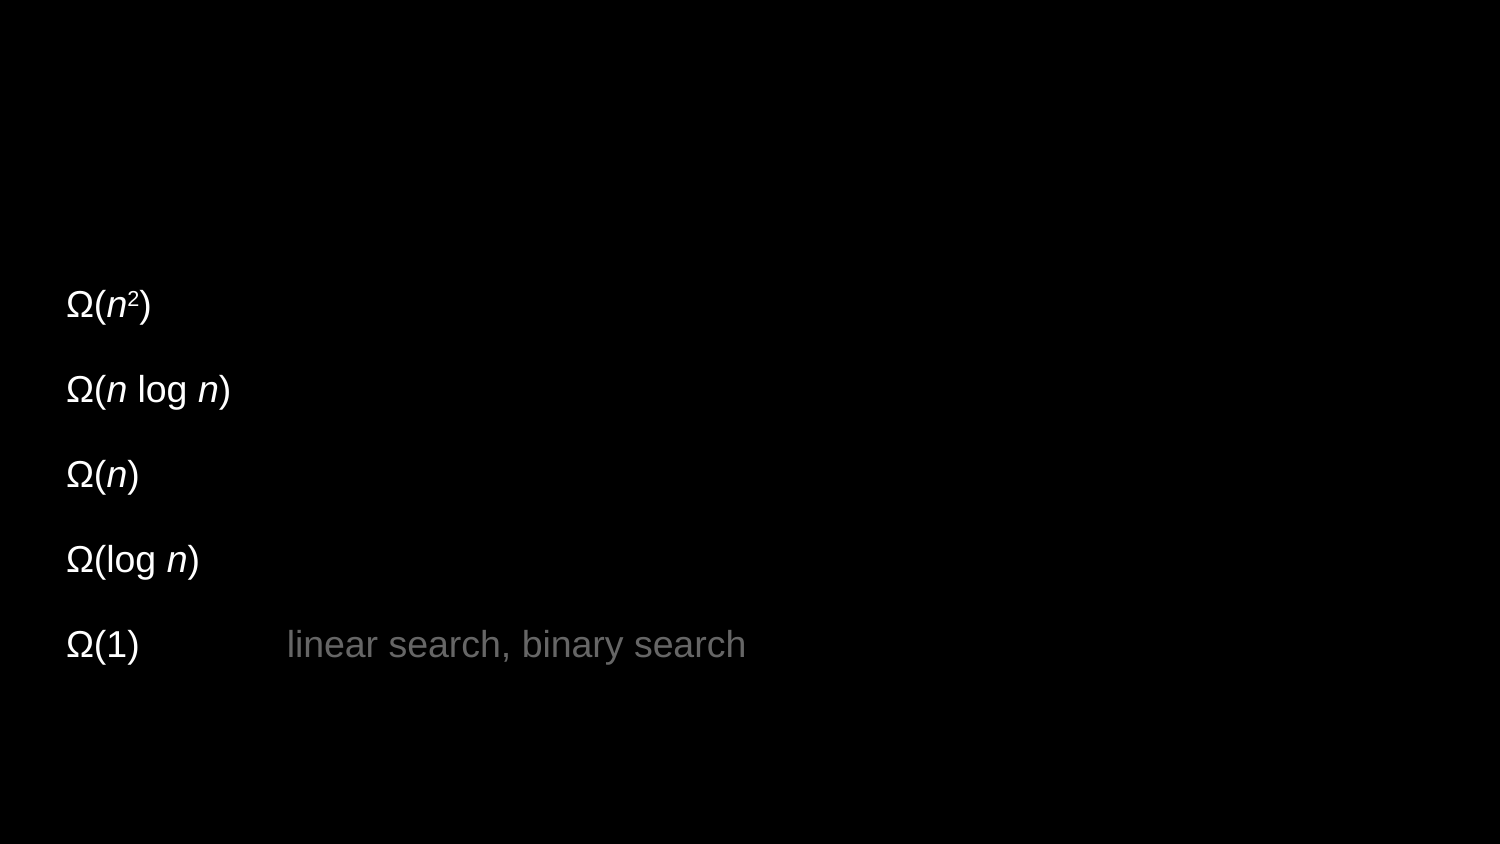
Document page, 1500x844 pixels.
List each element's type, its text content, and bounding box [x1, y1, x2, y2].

list Ω(n2) Ω(n log n) Ω(n) Ω(log n) Ω(1) linear search, binary search [51, 189, 1449, 750]
